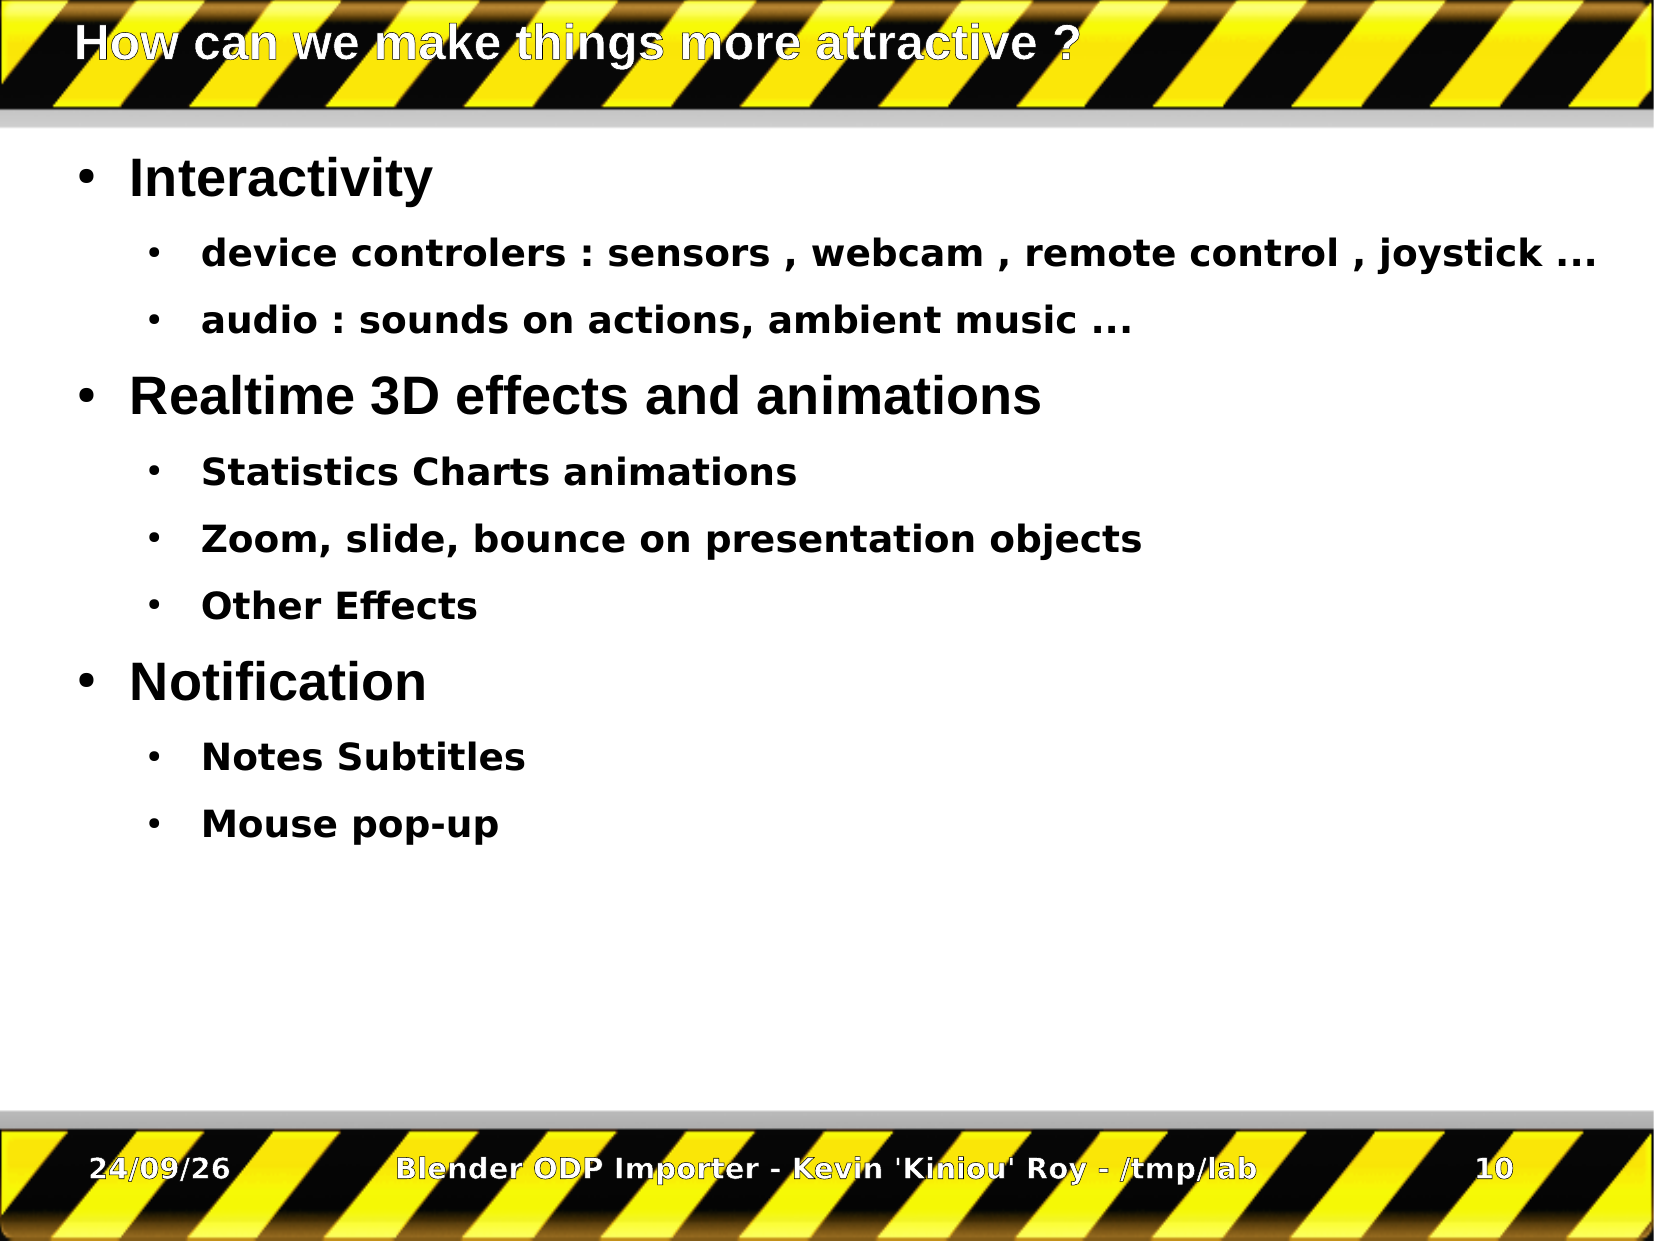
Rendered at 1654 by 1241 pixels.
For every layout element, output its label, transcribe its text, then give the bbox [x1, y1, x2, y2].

picture [0, 0, 1654, 1241]
title How can we make things more attractive ? [73, 14, 1580, 102]
list Interactivity device controlers : sensors , webcam , remote control , joystick ... audio : sounds on actions, ambient music ... Realtime 3D effects and animations Statistics Charts animations Zoom, slide, bounce on presentation objects Other Effects Notification Notes Subtitles Mouse pop-up [59, 147, 1631, 1033]
